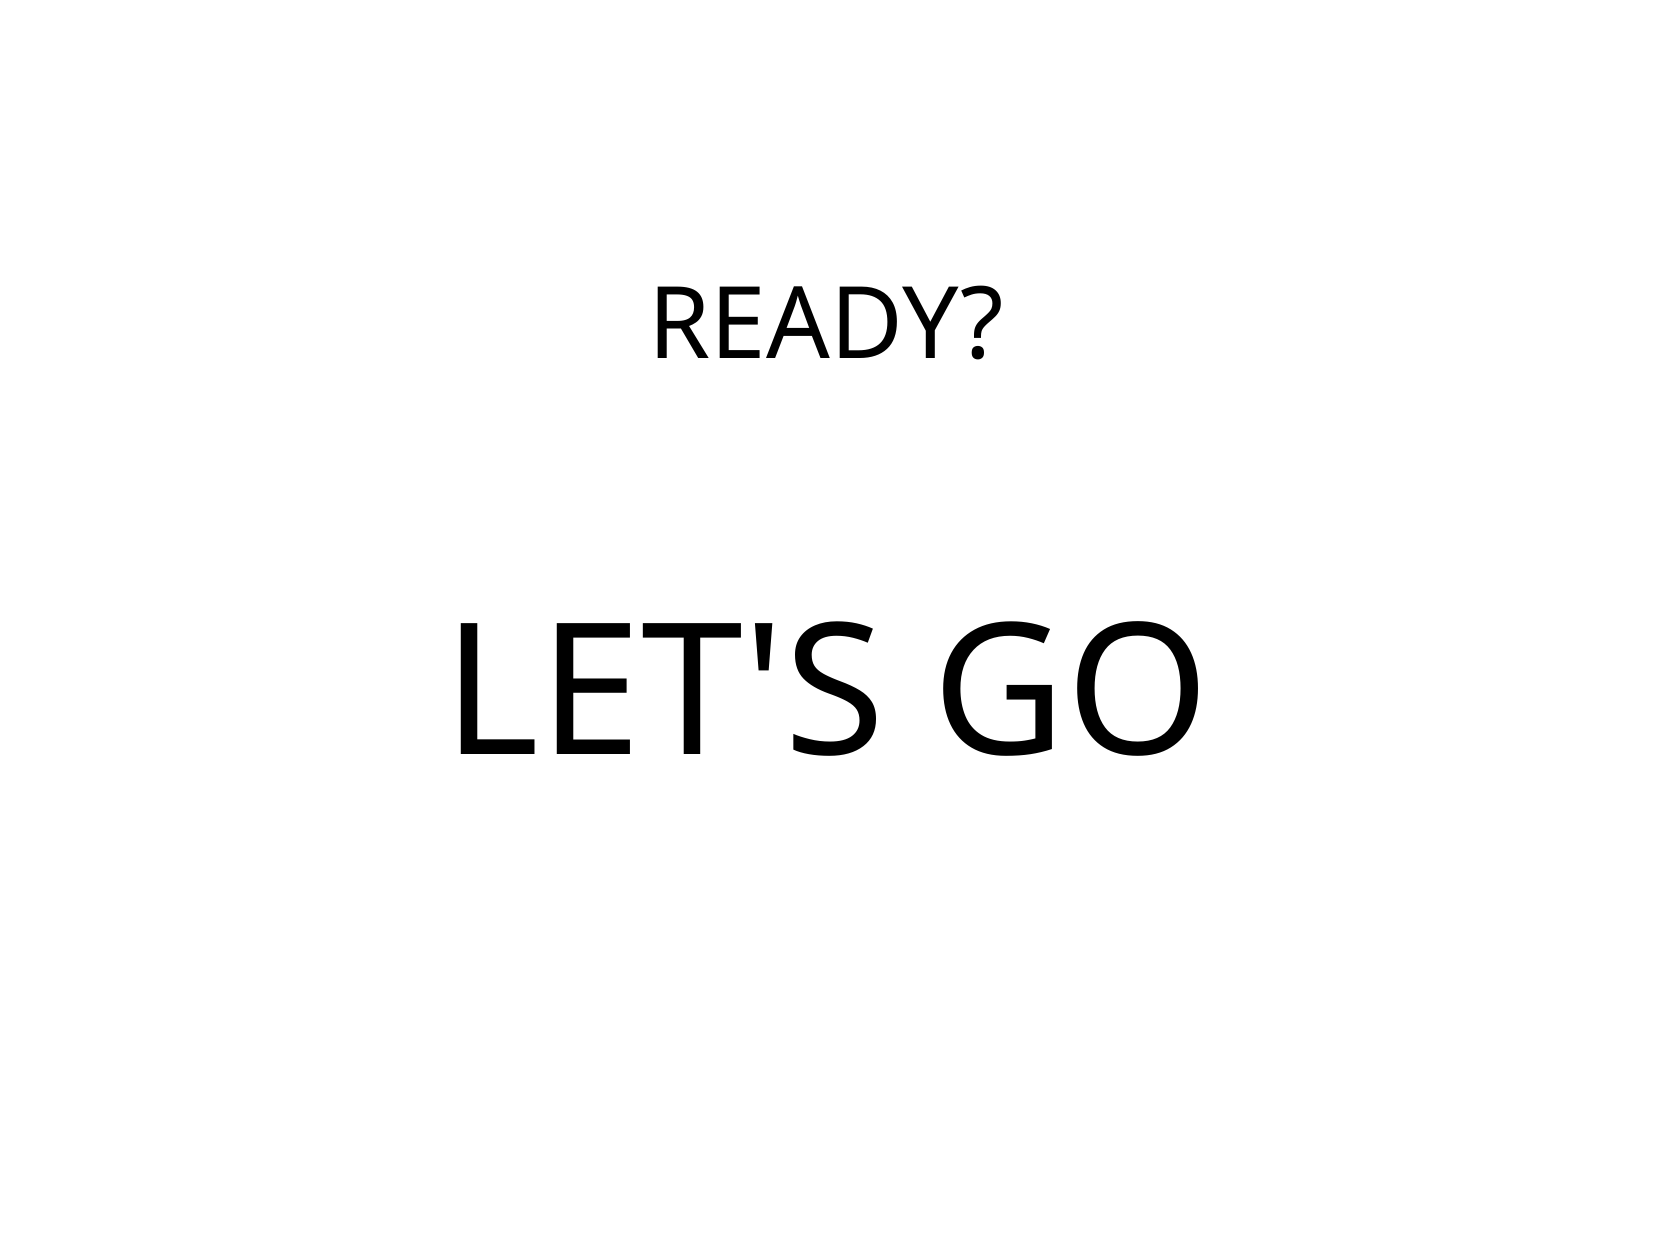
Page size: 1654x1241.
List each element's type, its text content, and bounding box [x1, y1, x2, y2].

subtitle READY? LET'S GO [82, 0, 1571, 1083]
